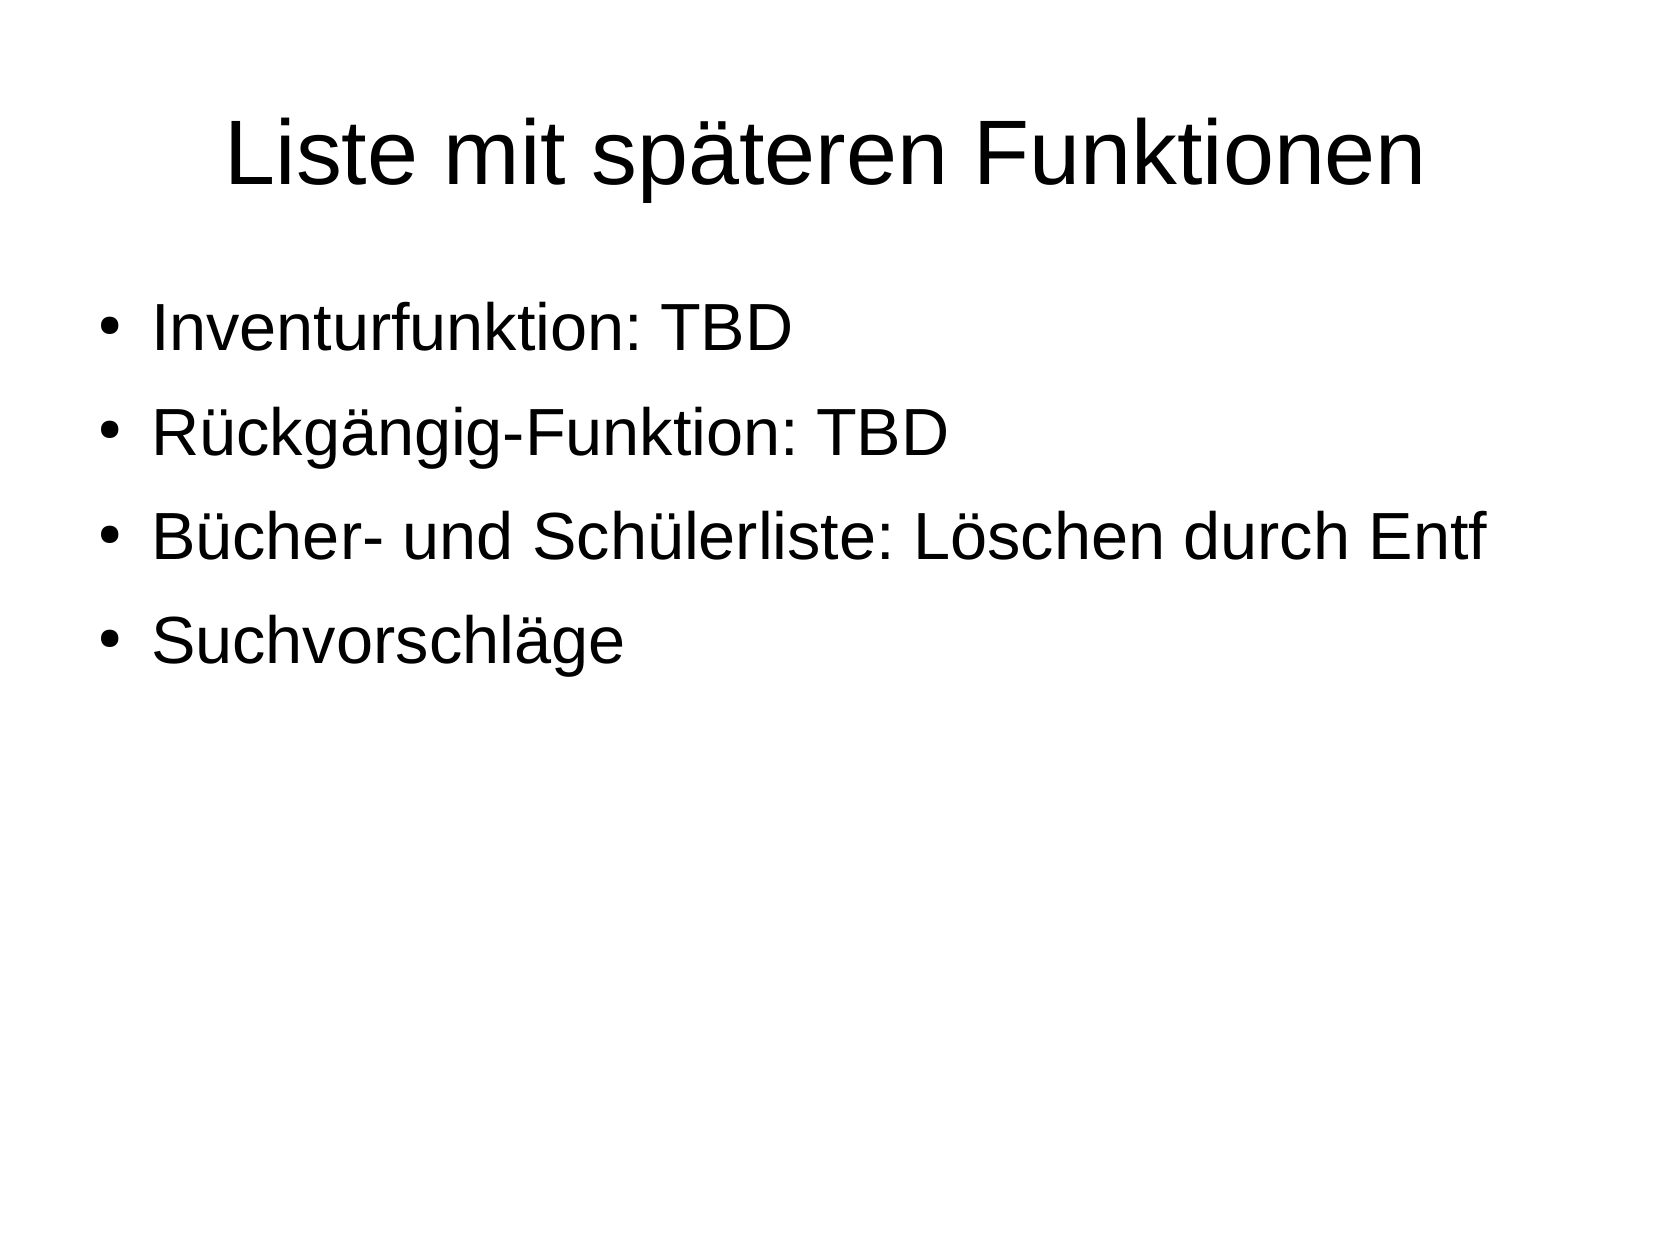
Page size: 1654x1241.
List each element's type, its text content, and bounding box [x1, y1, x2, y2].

list Inventurfunktion: TBD Rückgängig-Funktion: TBD Bücher- und Schülerliste: Löschen durch Entf Suchvorschläge [80, 290, 1569, 1010]
title Liste mit späteren Funktionen [82, 49, 1571, 257]
